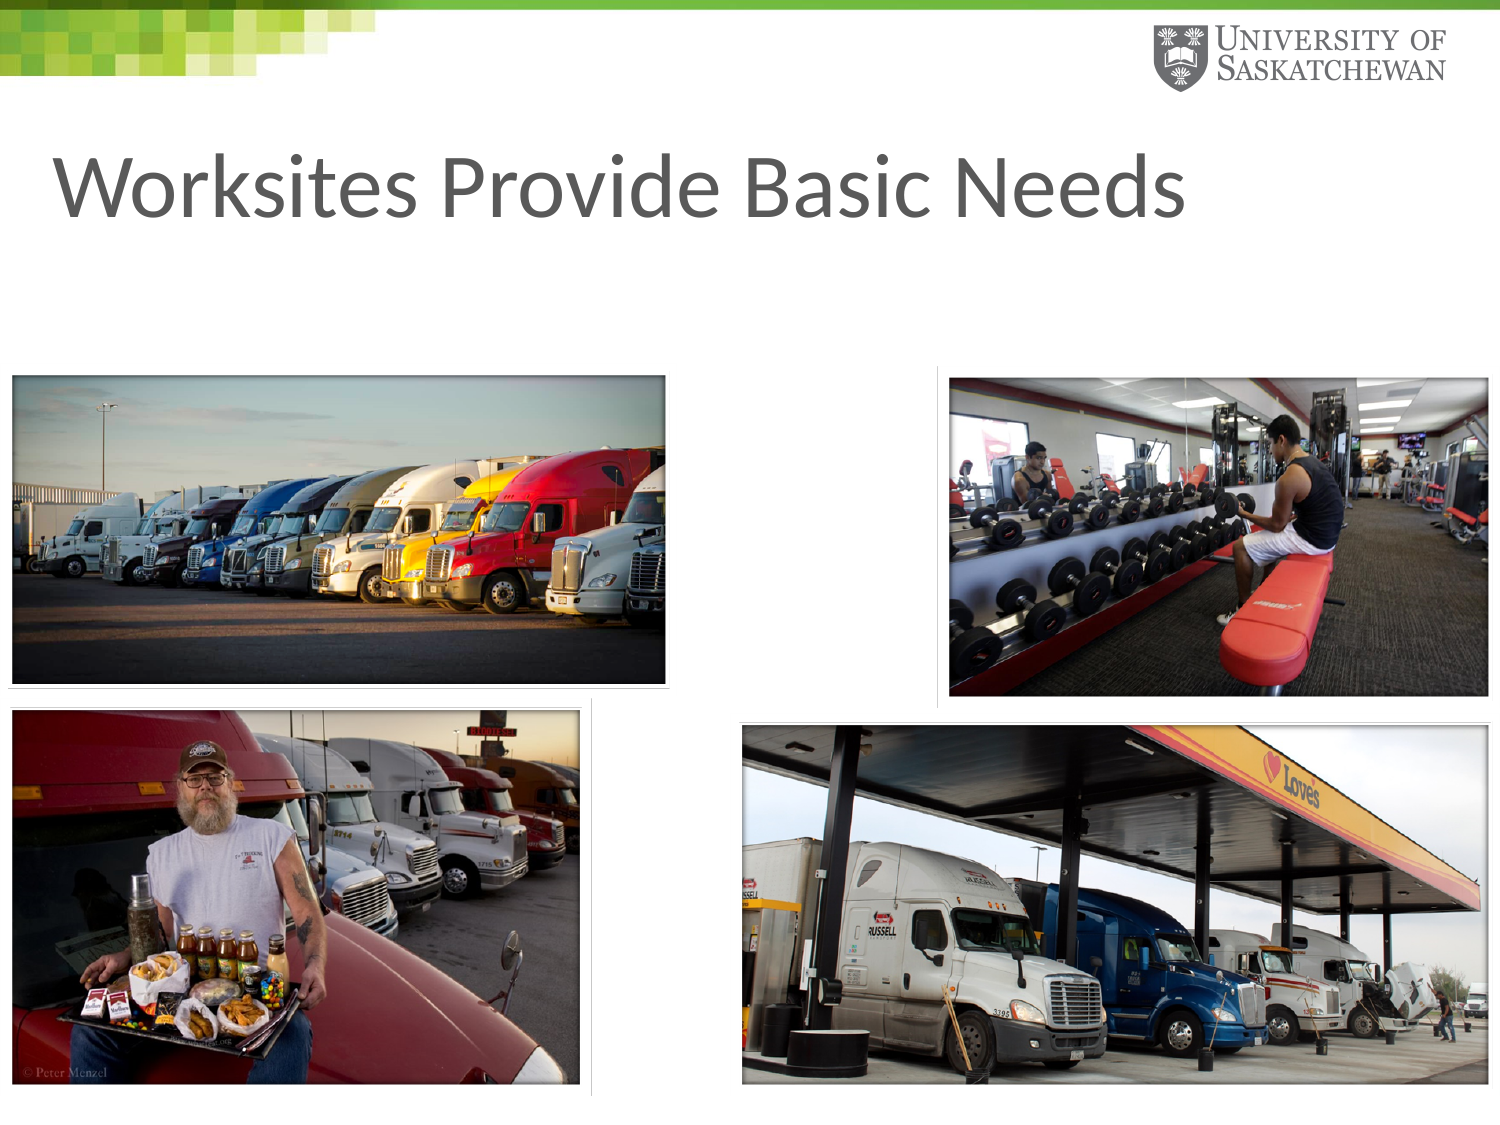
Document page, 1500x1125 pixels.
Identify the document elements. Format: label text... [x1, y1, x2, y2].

picture [0, 0, 1500, 1096]
title Worksites Provide Basic Needs [37, 124, 1441, 251]
